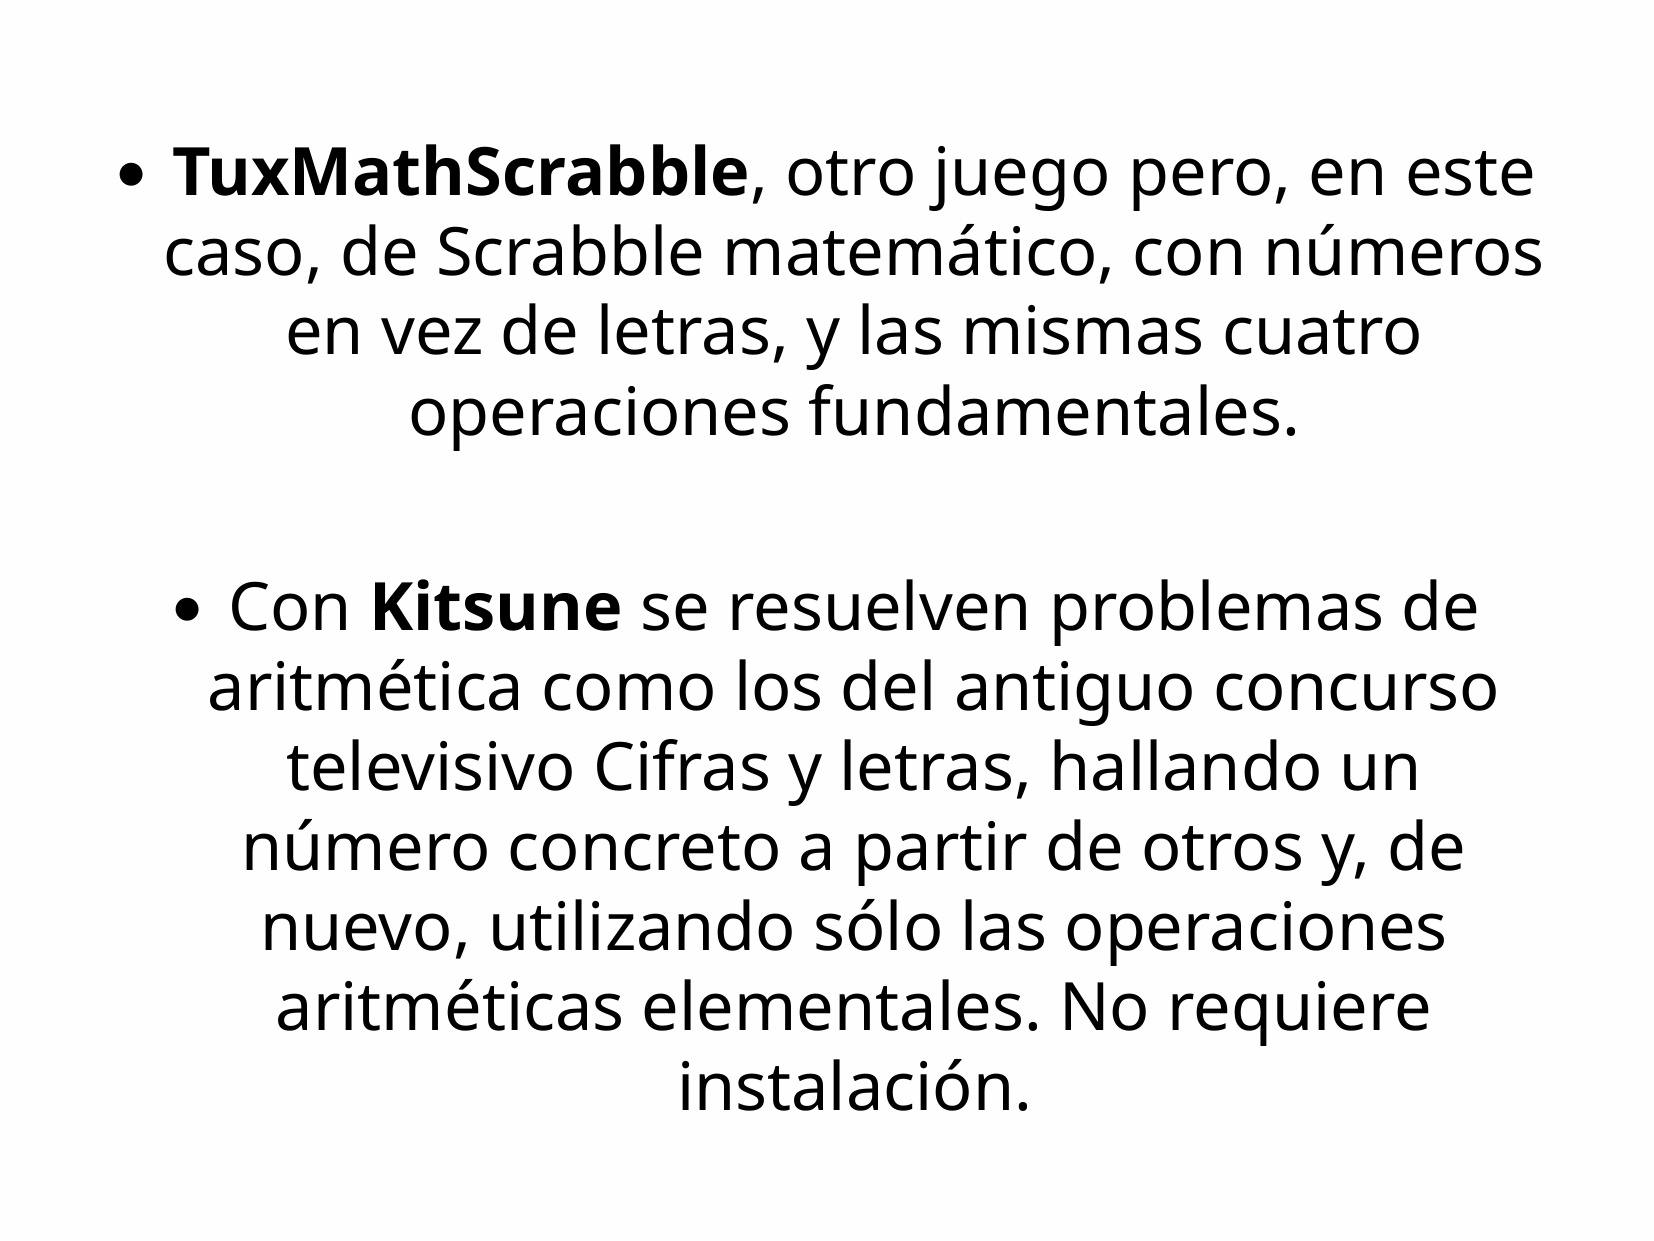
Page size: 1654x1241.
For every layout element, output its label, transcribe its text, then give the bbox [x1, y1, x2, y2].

list TuxMathScrabble, otro juego pero, en este caso, de Scrabble matemático, con números en vez de letras, y las mismas cuatro operaciones fundamentales. Con Kitsune se resuelven problemas de aritmética como los del antiguo concurso televisivo Cifras y letras, hallando un número concreto a partir de otros y, de nuevo, utilizando sólo las operaciones aritméticas elementales. No requiere instalación. [82, 82, 1571, 1170]
